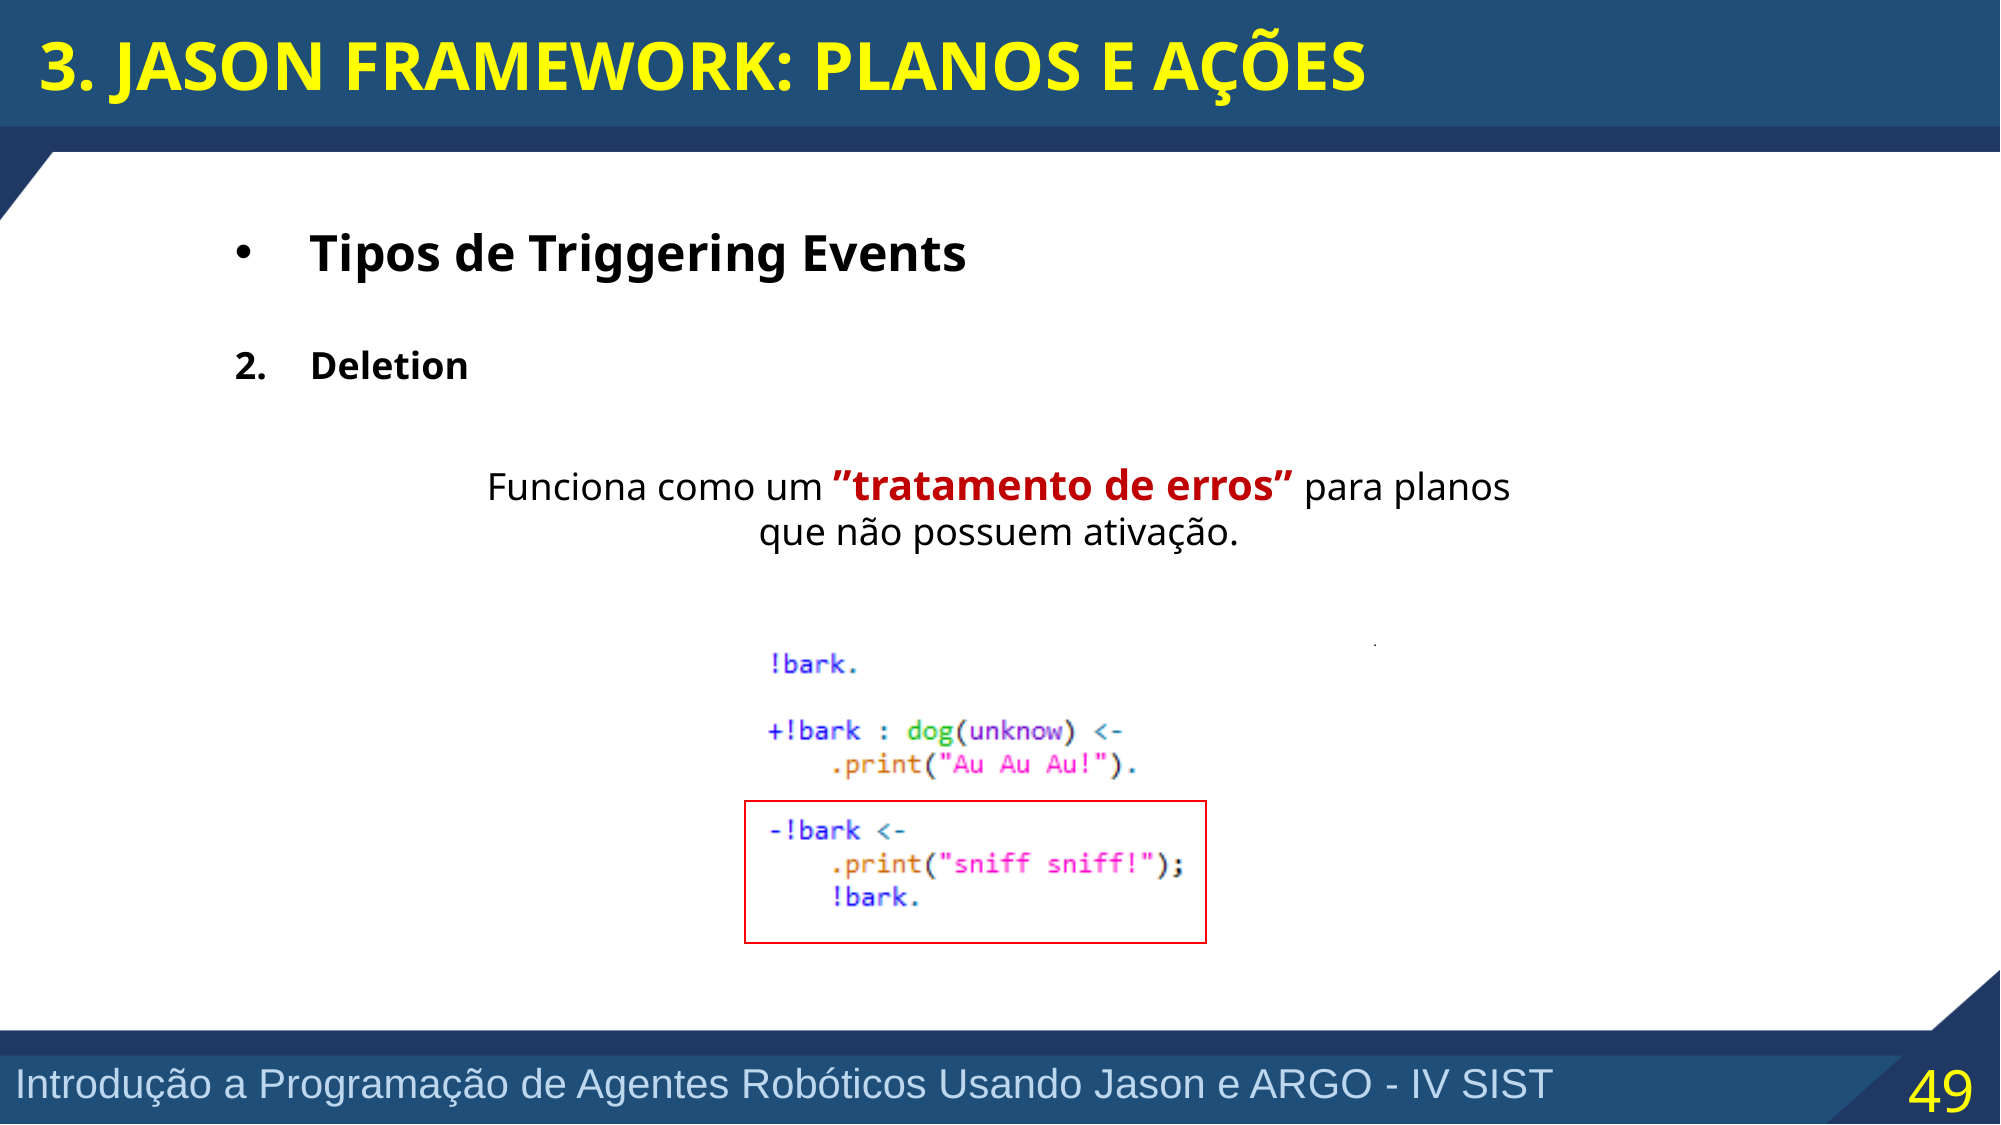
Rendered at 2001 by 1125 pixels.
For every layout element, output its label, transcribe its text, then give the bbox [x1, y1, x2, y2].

text_box Deletion [220, 334, 971, 395]
text_box 3. JASON FRAMEWORK: PLANOS E AÇÕES [24, 16, 2000, 112]
text_box Tipos de Triggering Events [220, 214, 1496, 290]
picture [0, 0, 2000, 1124]
text_box Funciona como um ”tratamento de erros” para planos que não possuem ativação. [455, 451, 1543, 561]
